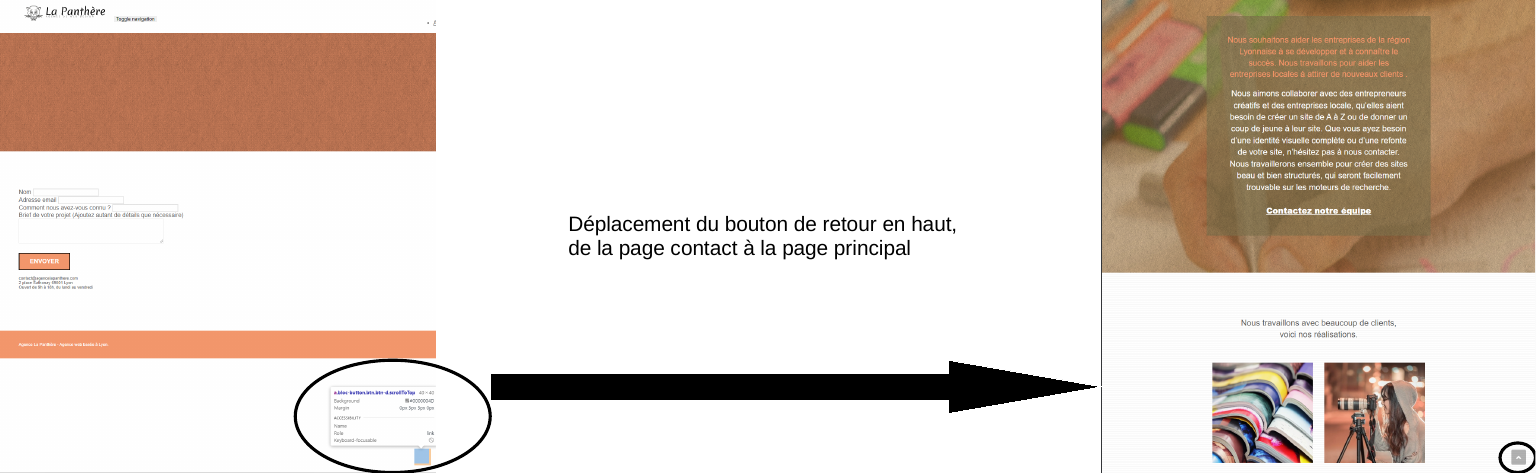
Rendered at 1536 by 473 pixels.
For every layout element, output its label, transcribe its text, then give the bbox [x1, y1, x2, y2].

picture [297, 362, 436, 470]
picture [420, 469, 436, 473]
picture [1101, 0, 1536, 473]
picture [1528, 465, 1536, 473]
picture [0, 0, 436, 473]
text_box [490, 360, 1102, 414]
picture [1502, 445, 1533, 470]
text_box Déplacement du bouton de retour en haut, de la page contact à la page principal [553, 205, 982, 267]
